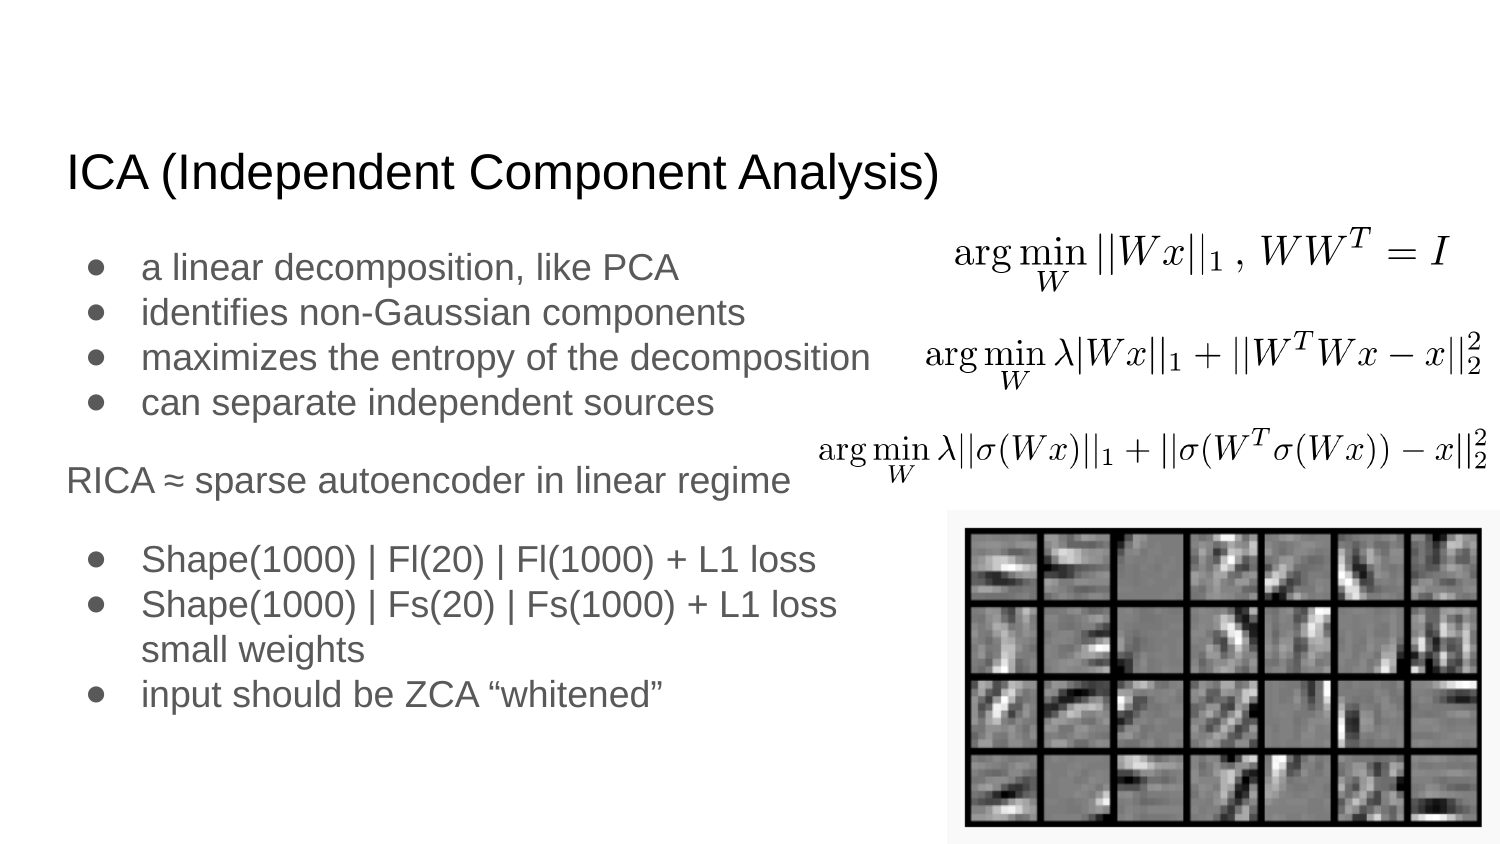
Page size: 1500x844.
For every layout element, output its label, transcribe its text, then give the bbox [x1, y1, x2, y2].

title ICA (Independent Component Analysis) [51, 91, 977, 216]
picture [955, 227, 1450, 292]
picture [819, 428, 1486, 483]
picture [926, 331, 1480, 390]
picture [947, 510, 1500, 844]
list a linear decomposition, like PCA identifies non-Gaussian components maximizes the entropy of the decomposition can separate independent sources RICA ≈ sparse autoencoder in linear regime Shape(1000) | Fl(20) | Fl(1000) + L1 loss Shape(1000) | Fs(20) | Fs(1000) + L1 loss small weights input should be ZCA “whitened” [51, 227, 977, 750]
